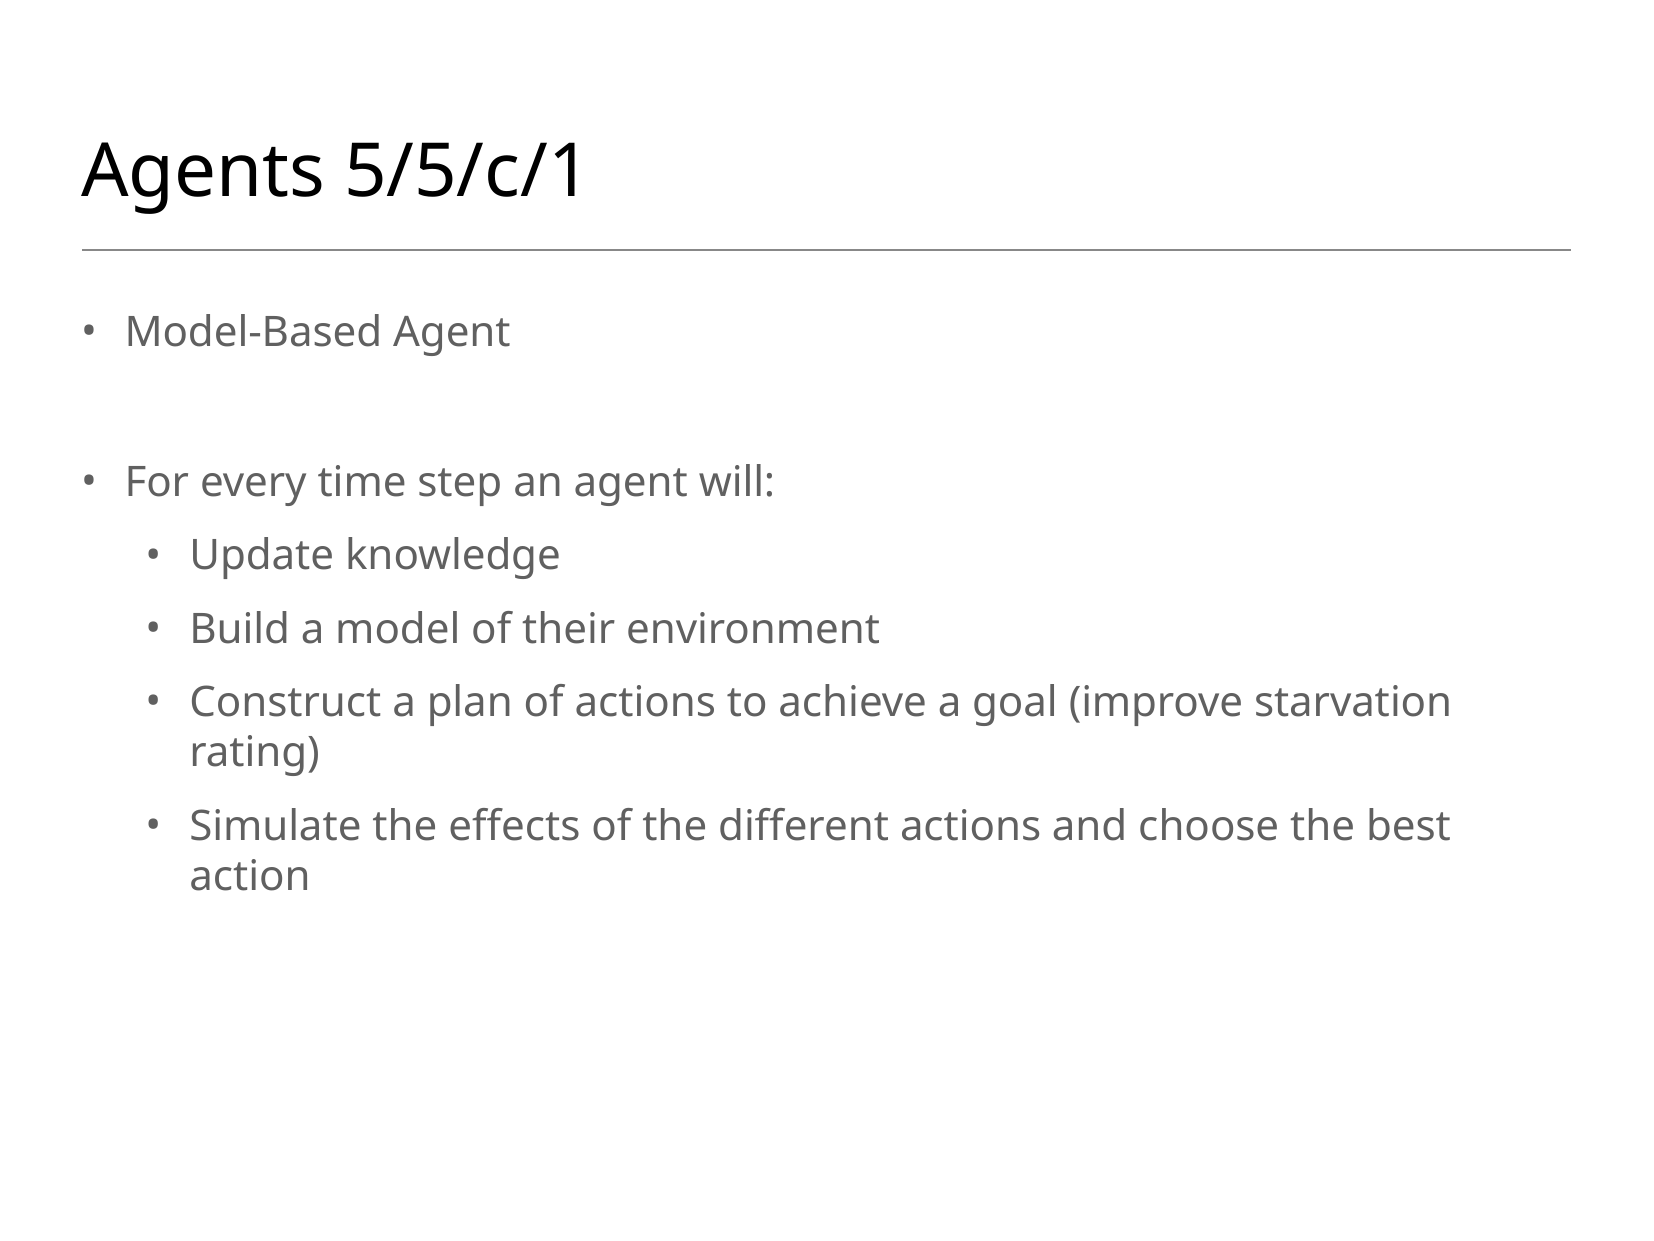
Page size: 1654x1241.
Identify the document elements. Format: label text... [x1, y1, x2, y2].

list Model-Based Agent For every time step an agent will: Update knowledge Build a model of their environment Construct a plan of actions to achieve a goal (improve starvation rating) Simulate the effects of the different actions and choose the best action [72, 295, 1582, 1131]
title Agents 5/5/c/1 [72, 41, 1582, 220]
